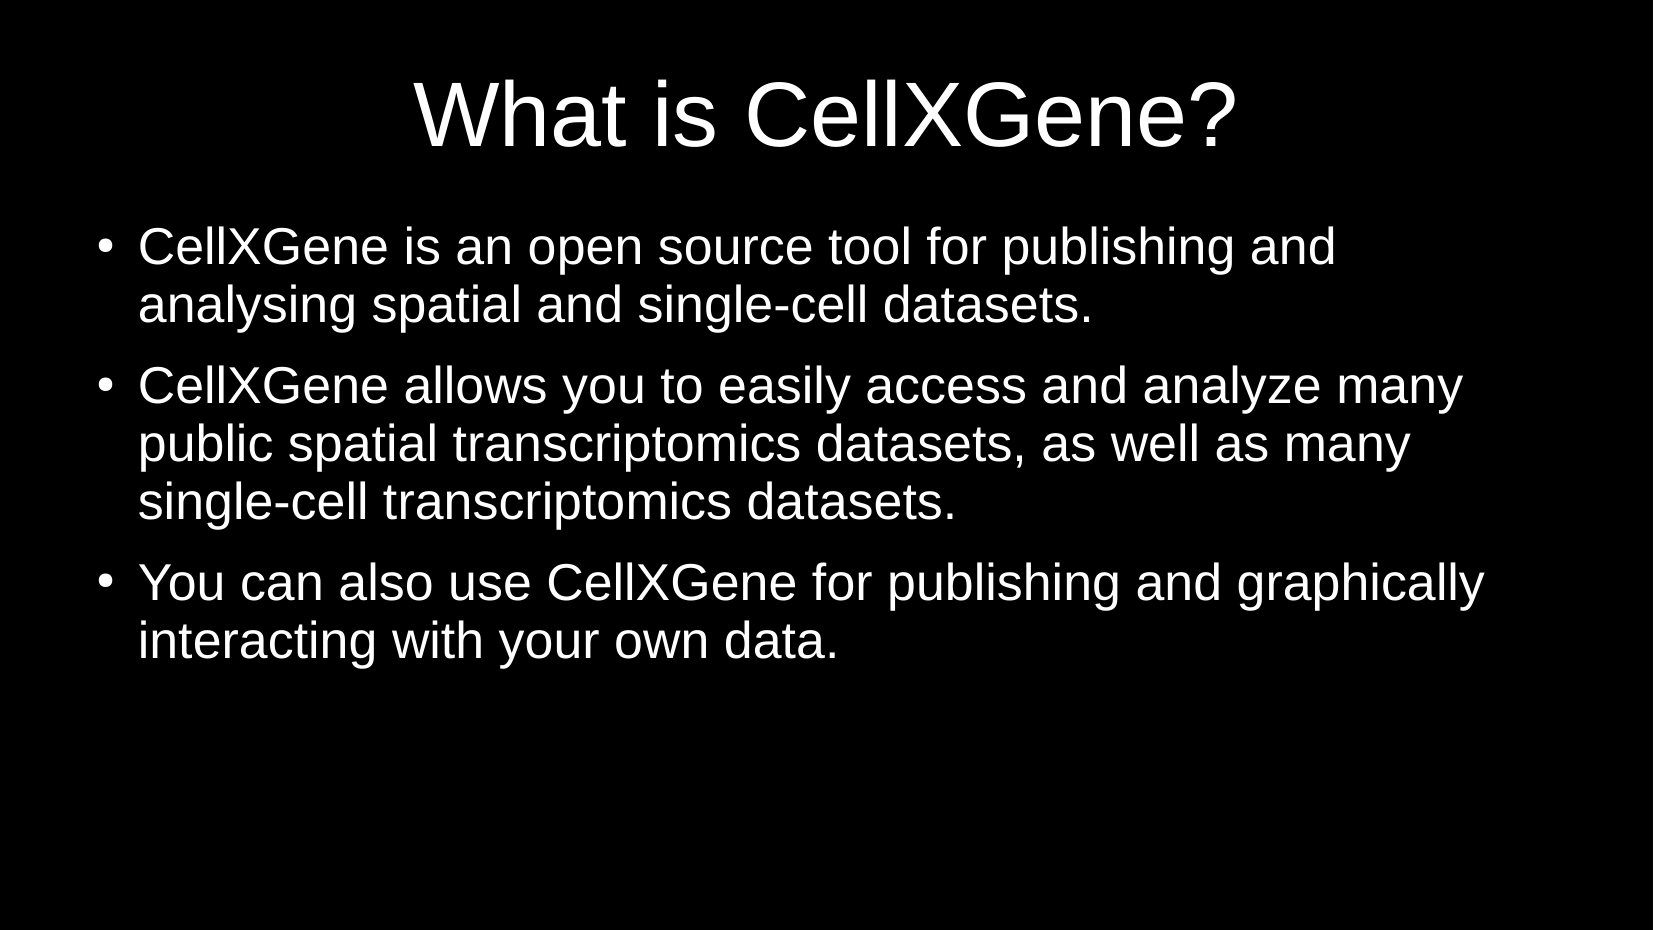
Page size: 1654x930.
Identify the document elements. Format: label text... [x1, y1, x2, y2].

title What is CellXGene? [82, 37, 1571, 193]
list CellXGene is an open source tool for publishing and analysing spatial and single-cell datasets. CellXGene allows you to easily access and analyze many public spatial transcriptomics datasets, as well as many single-cell transcriptomics datasets. You can also use CellXGene for publishing and graphically interacting with your own data. [82, 217, 1571, 757]
